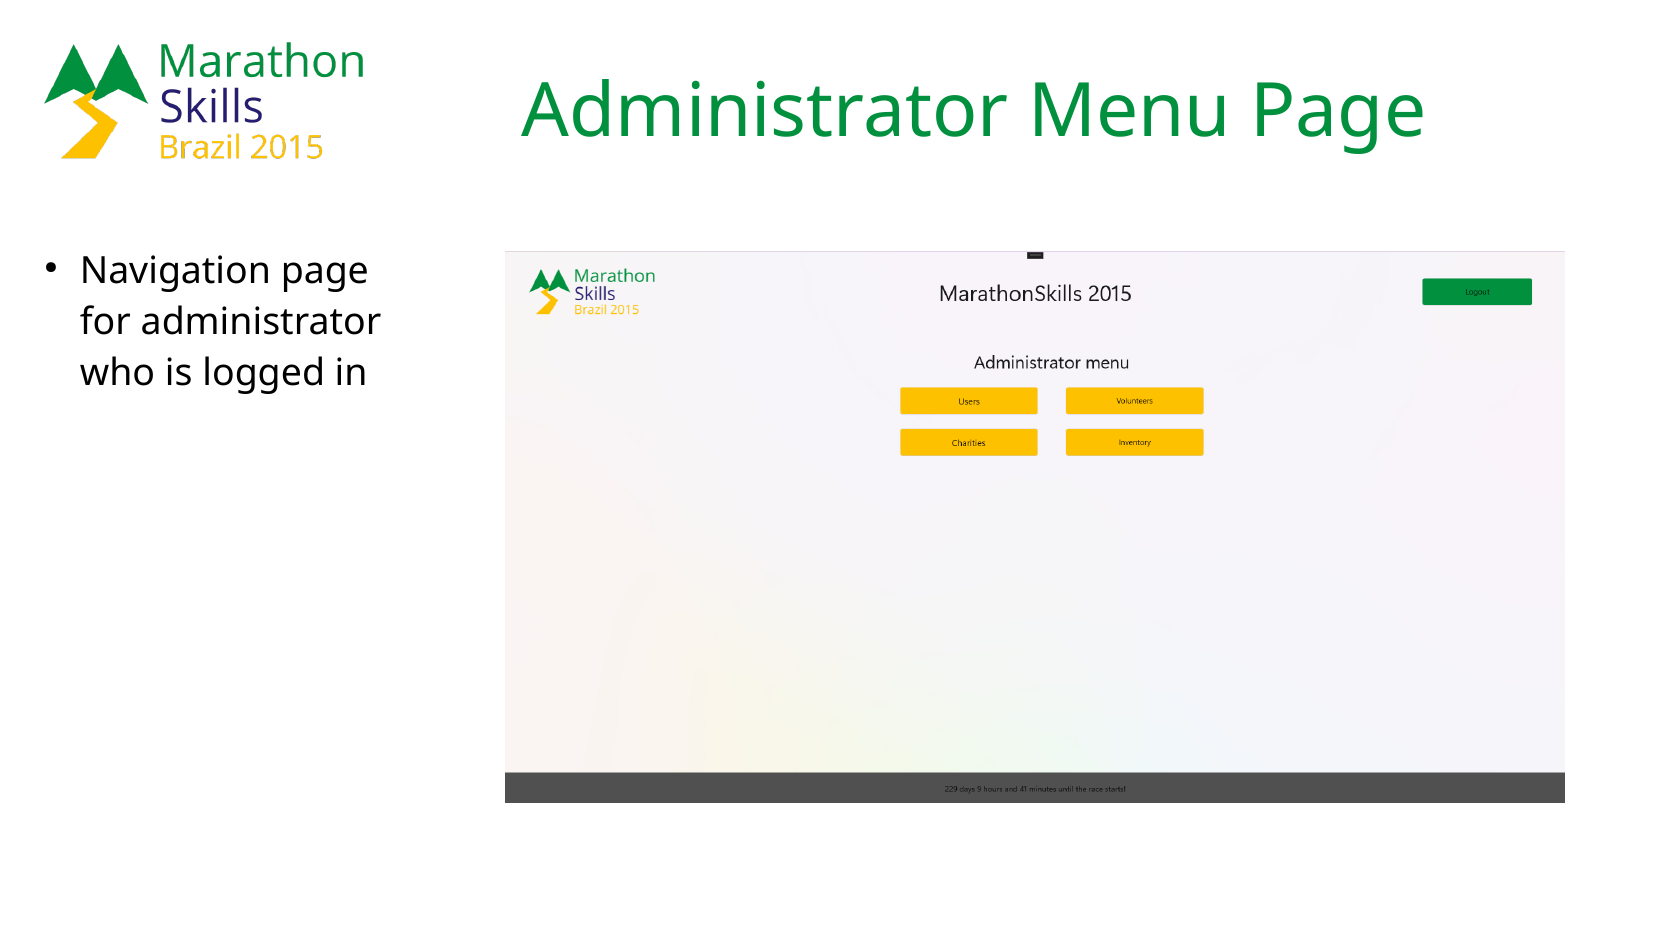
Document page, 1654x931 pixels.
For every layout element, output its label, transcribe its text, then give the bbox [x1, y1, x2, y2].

picture [505, 251, 1565, 803]
text_box Navigation page for administrator who is logged in [29, 236, 443, 827]
picture [29, 29, 384, 173]
title Administrator Menu Page [413, 29, 1536, 185]
